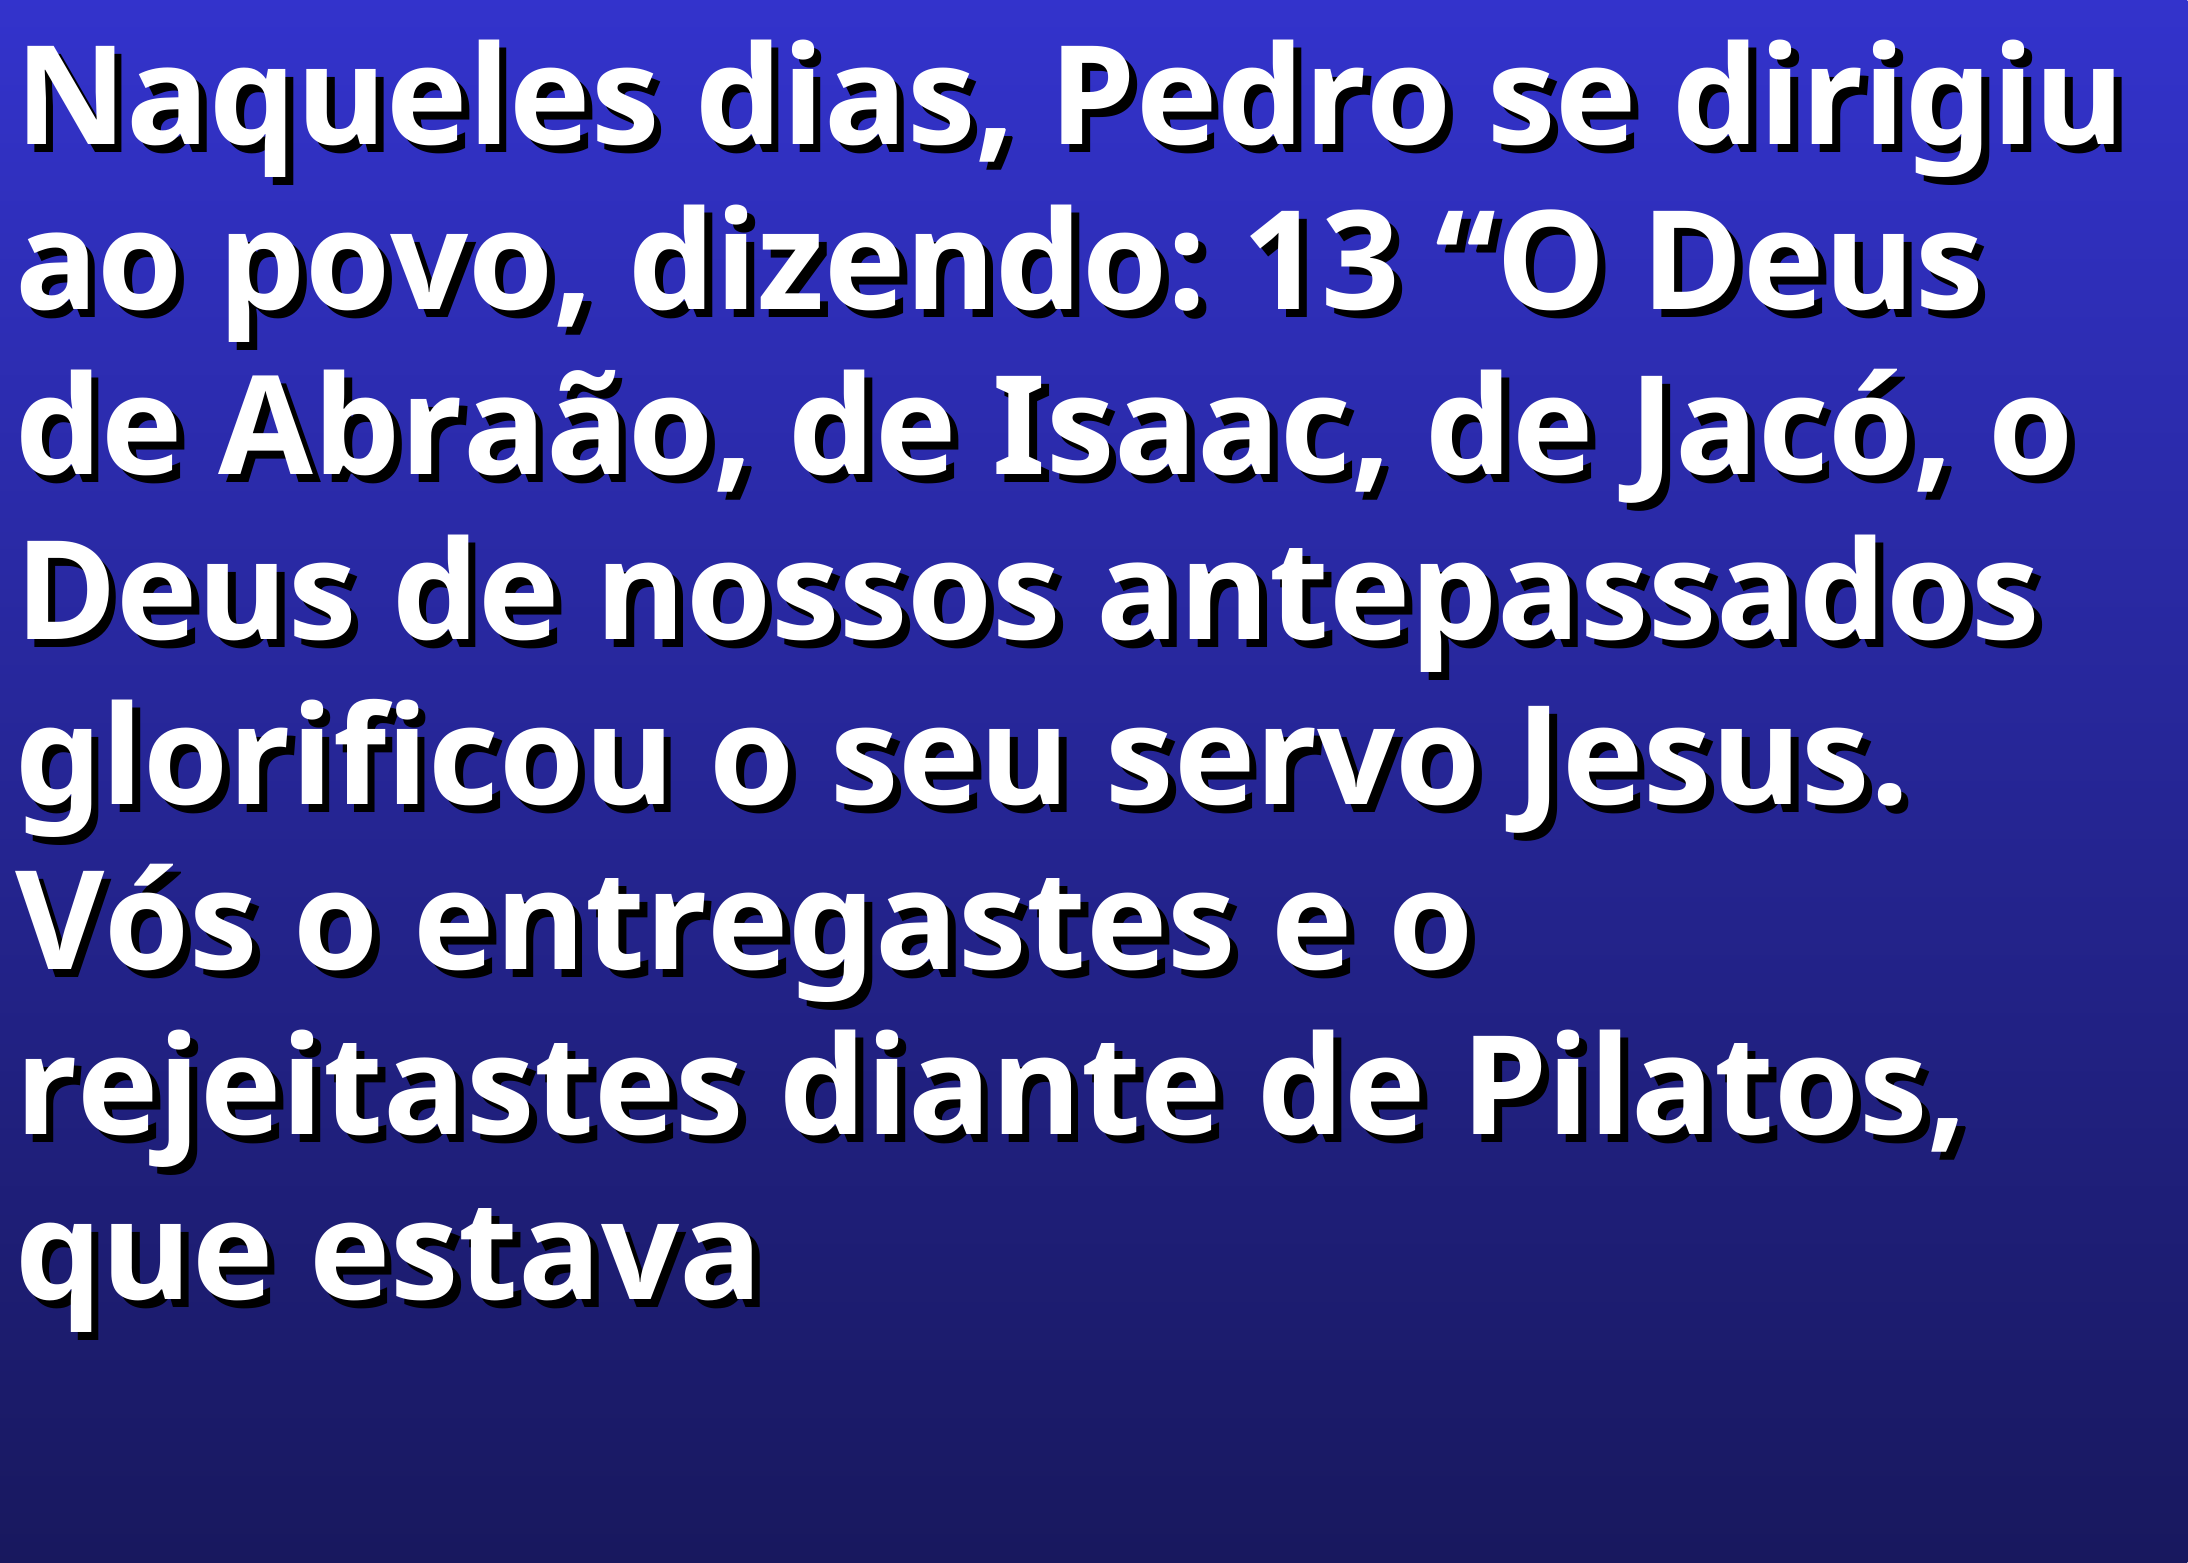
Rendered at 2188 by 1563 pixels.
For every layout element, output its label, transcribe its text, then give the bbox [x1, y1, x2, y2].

text_box Naqueles dias, Pedro se dirigiu ao povo, dizendo: 13 “O Deus de Abraão, de Isaac, de Jacó, o Deus de nossos antepassados glorificou o seu servo Jesus. Vós o entregastes e o rejeitastes diante de Pilatos, que estava [0, 0, 2188, 1335]
